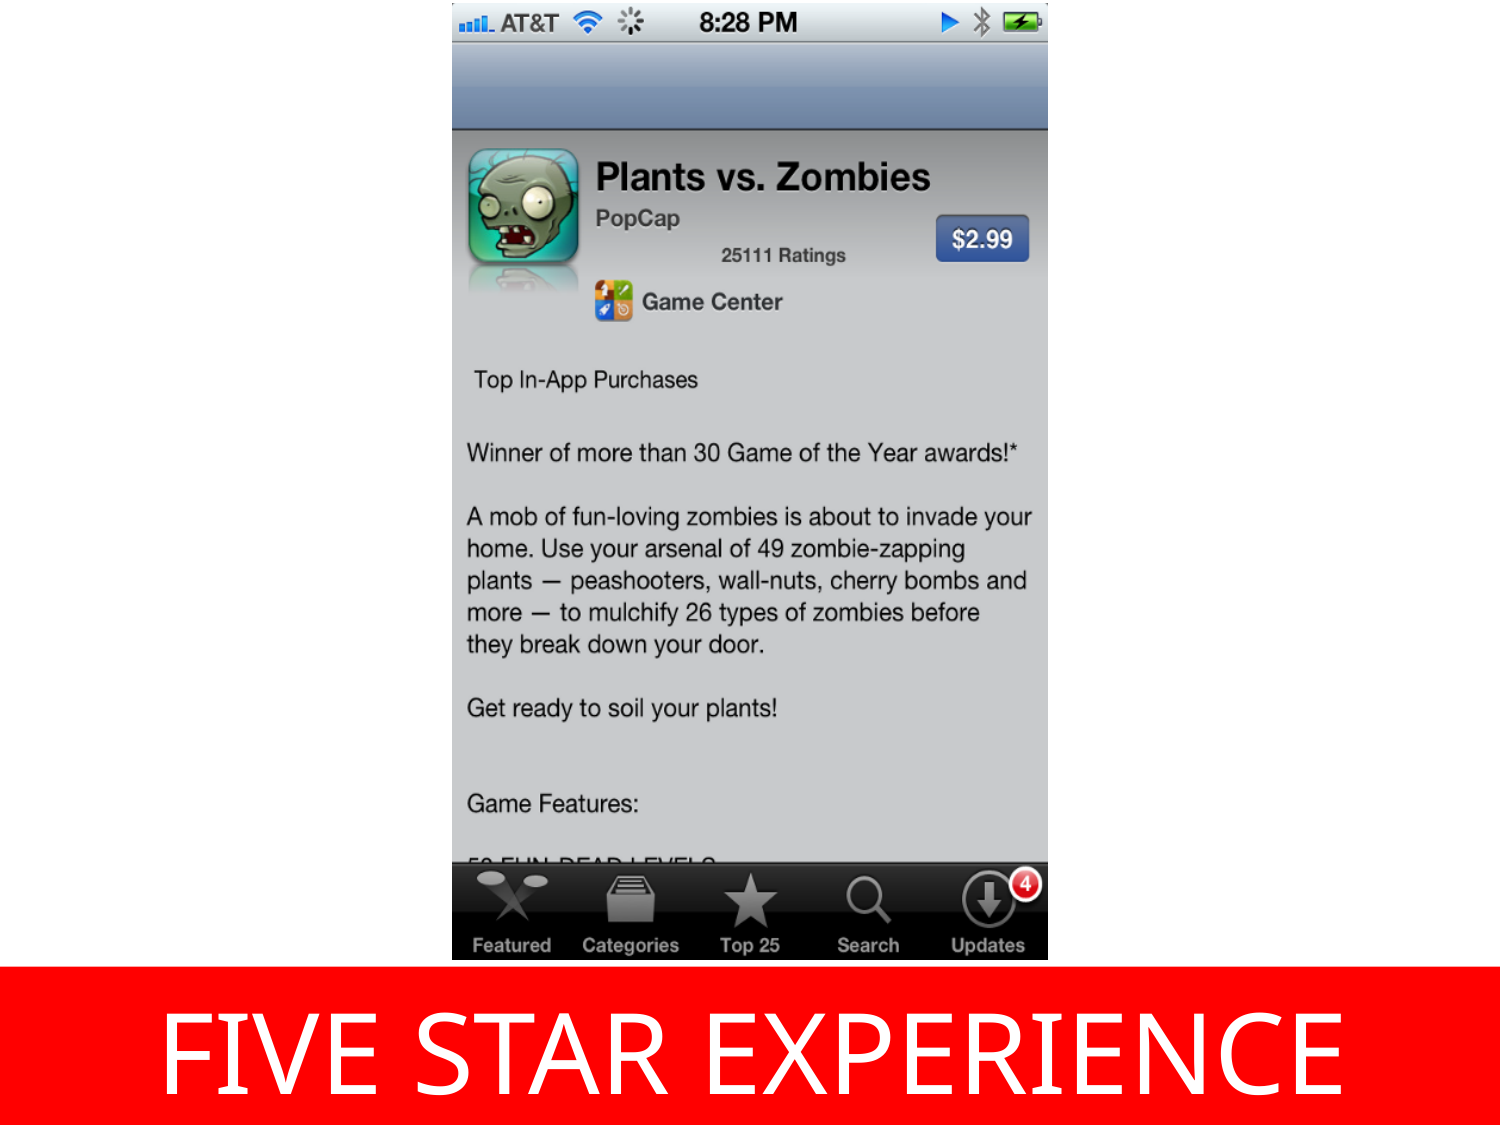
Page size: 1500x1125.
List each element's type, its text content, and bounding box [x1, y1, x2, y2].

list FIVE STAR EXPERIENCE [28, 974, 1478, 1125]
picture [452, 3, 1048, 961]
